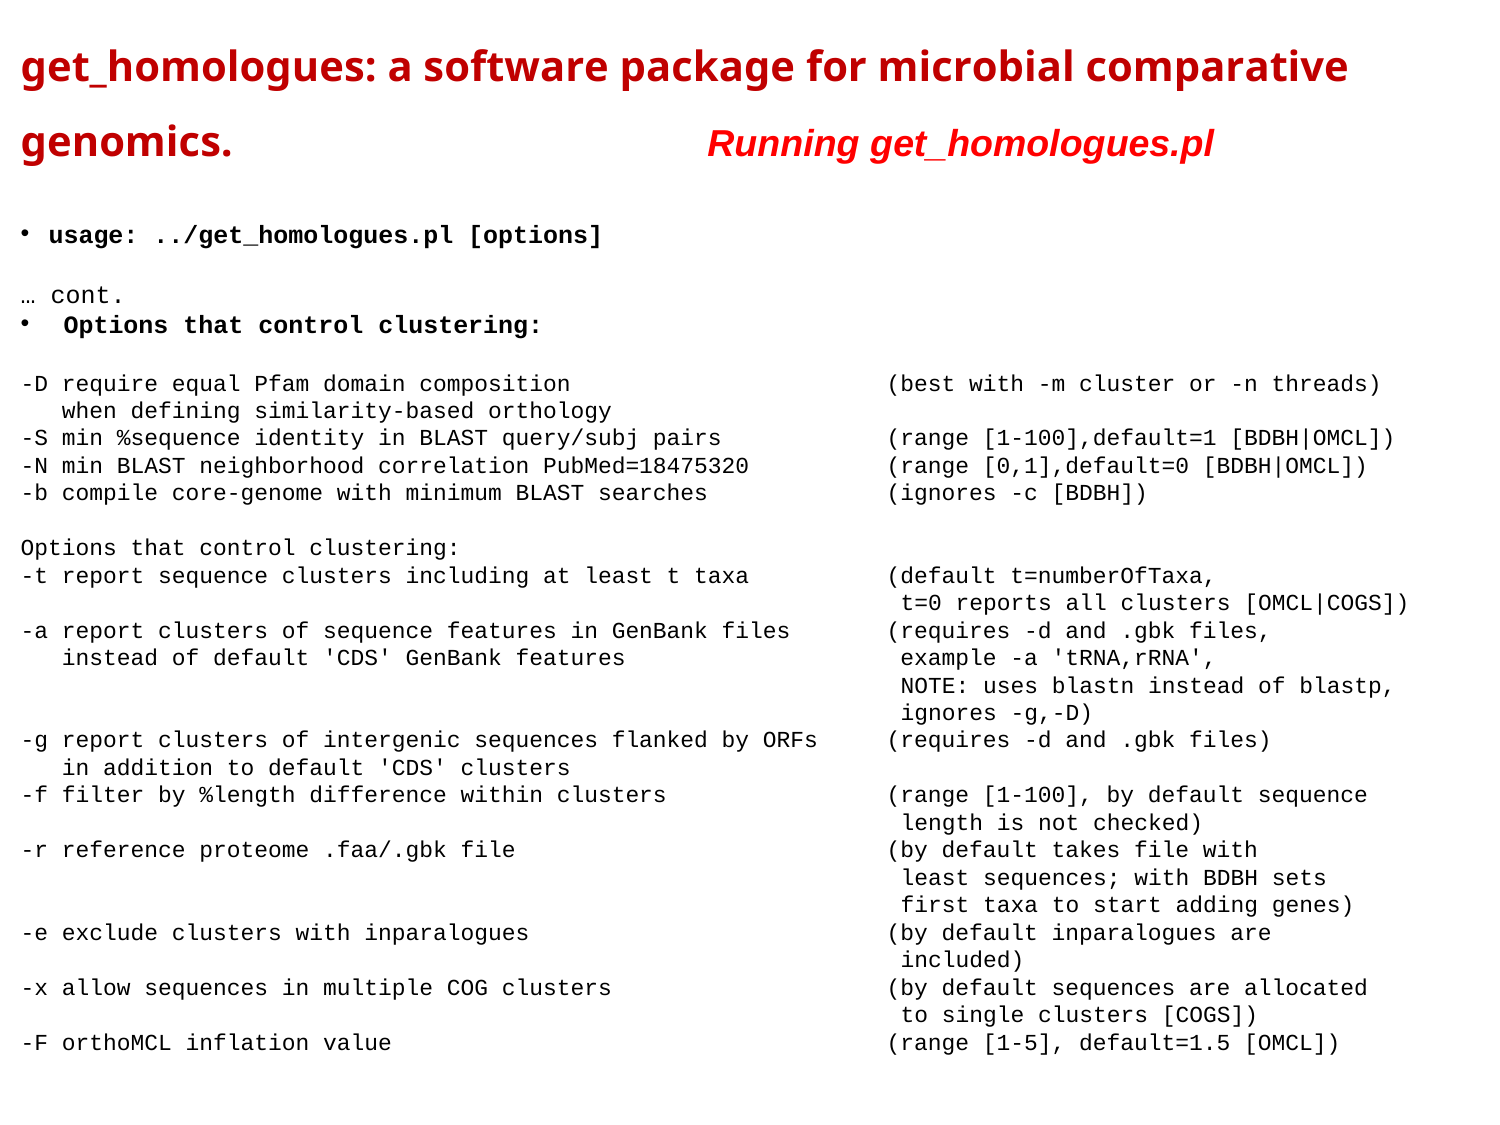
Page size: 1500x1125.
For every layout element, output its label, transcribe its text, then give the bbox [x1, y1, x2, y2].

text_box get_homologues: a software package for microbial comparative genomics. [5, 6, 1406, 173]
text_box Running get_homologues.pl [692, 111, 1231, 173]
text_box usage: ../get_homologues.pl [options] … cont. Options that control clustering: -D require equal Pfam domain composition (best with -m cluster or -n threads) when defining similarity-based orthology -S min %sequence identity in BLAST query/subj pairs (range [1-100],default=1 [BDBH|OMCL]) -N min BLAST neighborhood correlation PubMed=18475320 (range [0,1],default=0 [BDBH|OMCL]) -b compile core-genome with minimum BLAST searches (ignores -c [BDBH]) Options that control clustering: -t report sequence clusters including at least t taxa (default t=numberOfTaxa, t=0 reports all clusters [OMCL|COGS]) -a report clusters of sequence features in GenBank files (requires -d and .gbk files, instead of default 'CDS' GenBank features example -a 'tRNA,rRNA', NOTE: uses blastn instead of blastp, ignores -g,-D) -g report clusters of intergenic sequences flanked by ORFs (requires -d and .gbk files) in addition to default 'CDS' clusters -f filter by %length difference within clusters (range [1-100], by default sequence length is not checked) -r reference proteome .faa/.gbk file (by default takes file with least sequences; with BDBH sets first taxa to start adding genes) -e exclude clusters with inparalogues (by default inparalogues are included) -x allow sequences in multiple COG clusters (by default sequences are allocated to single clusters [COGS]) -F orthoMCL inflation value (range [1-5], default=1.5 [OMCL]) [5, 210, 1483, 1063]
